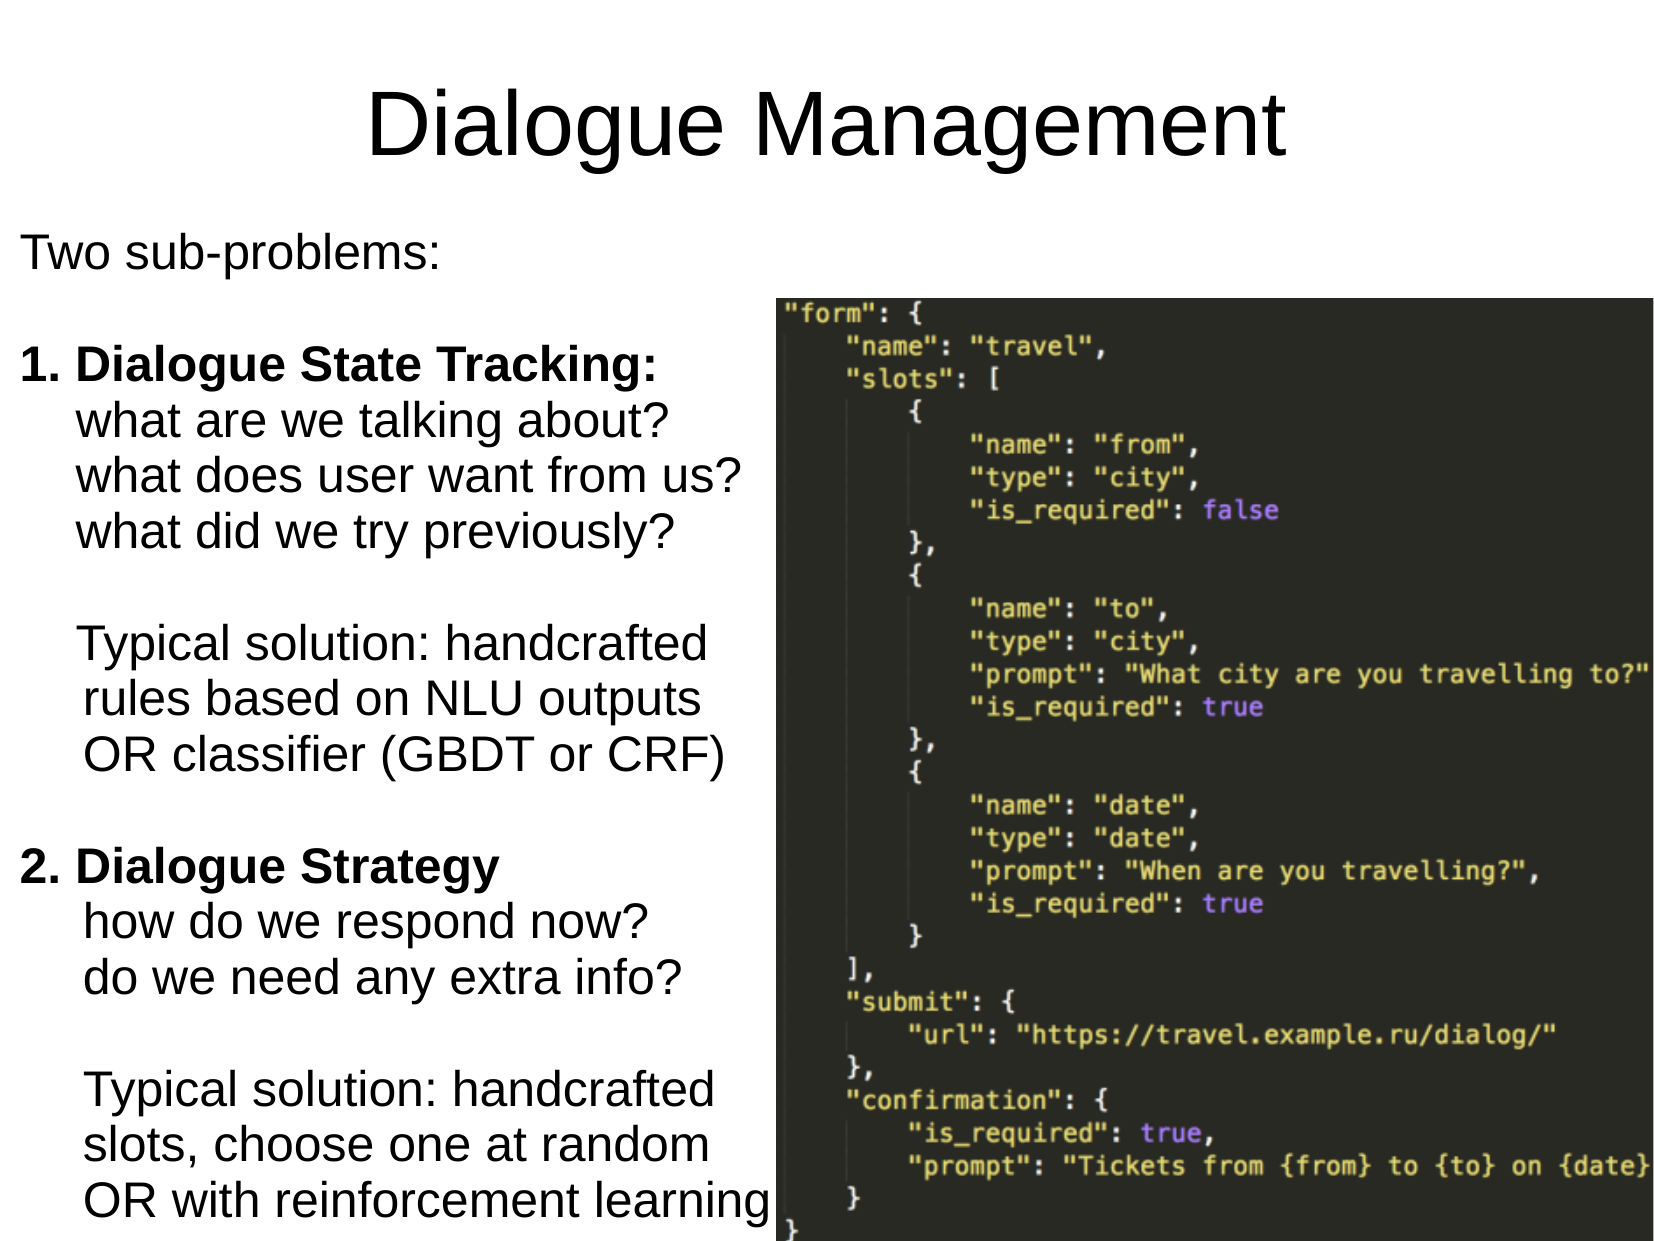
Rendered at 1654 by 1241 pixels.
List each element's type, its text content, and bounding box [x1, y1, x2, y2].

title Dialogue Management [82, 19, 1571, 227]
text_box Two sub-problems: 1. Dialogue State Tracking: what are we talking about? what does user want from us? what did we try previously? Typical solution: handcrafted rules based on NLU outputs OR classifier (GBDT or CRF) 2. Dialogue Strategy how do we respond now? do we need any extra info? Typical solution: handcrafted slots, choose one at random OR with reinforcement learning [0, 217, 793, 1241]
picture [776, 298, 1654, 1241]
